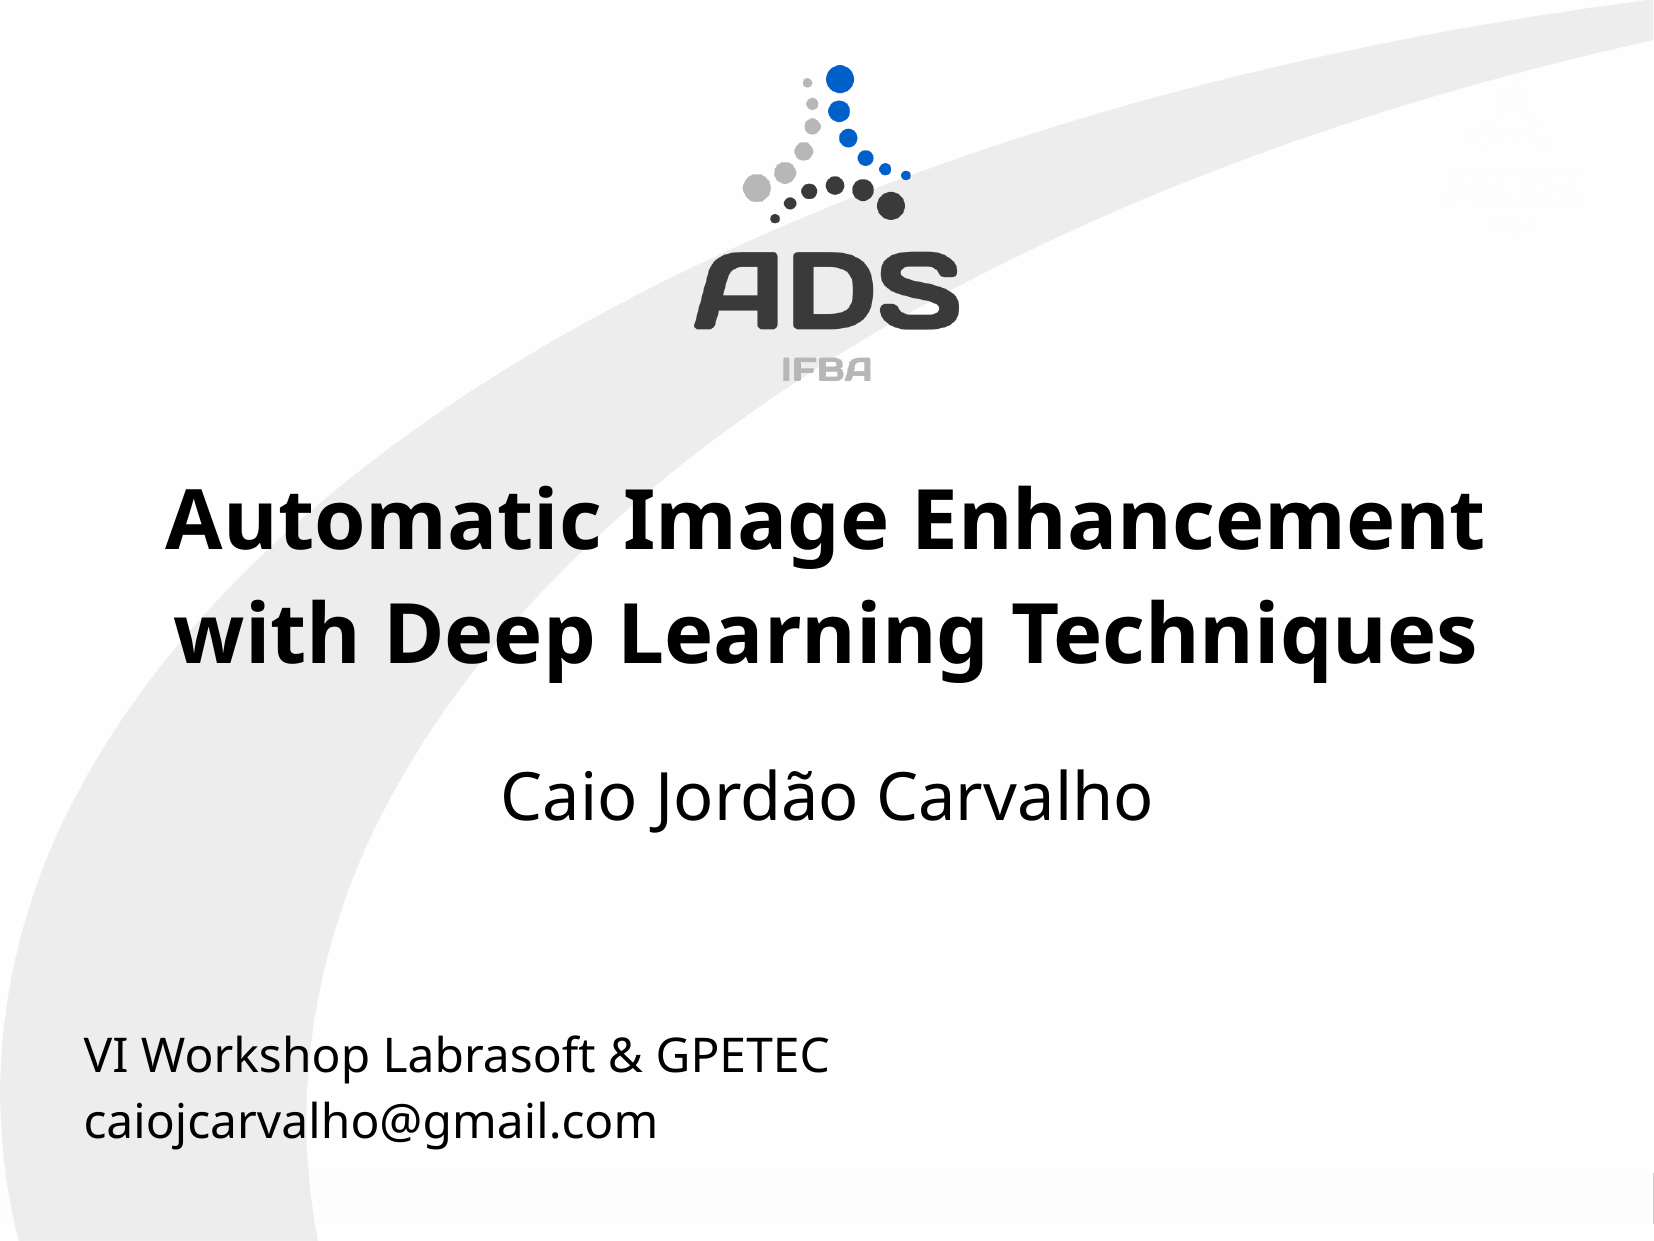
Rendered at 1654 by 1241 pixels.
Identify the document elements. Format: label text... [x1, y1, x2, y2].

text_box Caio Jordão Carvalho VI Workshop Labrasoft & GPETEC caiojcarvalho@gmail.com [83, 714, 1572, 1188]
text_box Automatic Image Enhancement with Deep Learning Techniques [82, 435, 1571, 715]
picture [0, 0, 1654, 1241]
